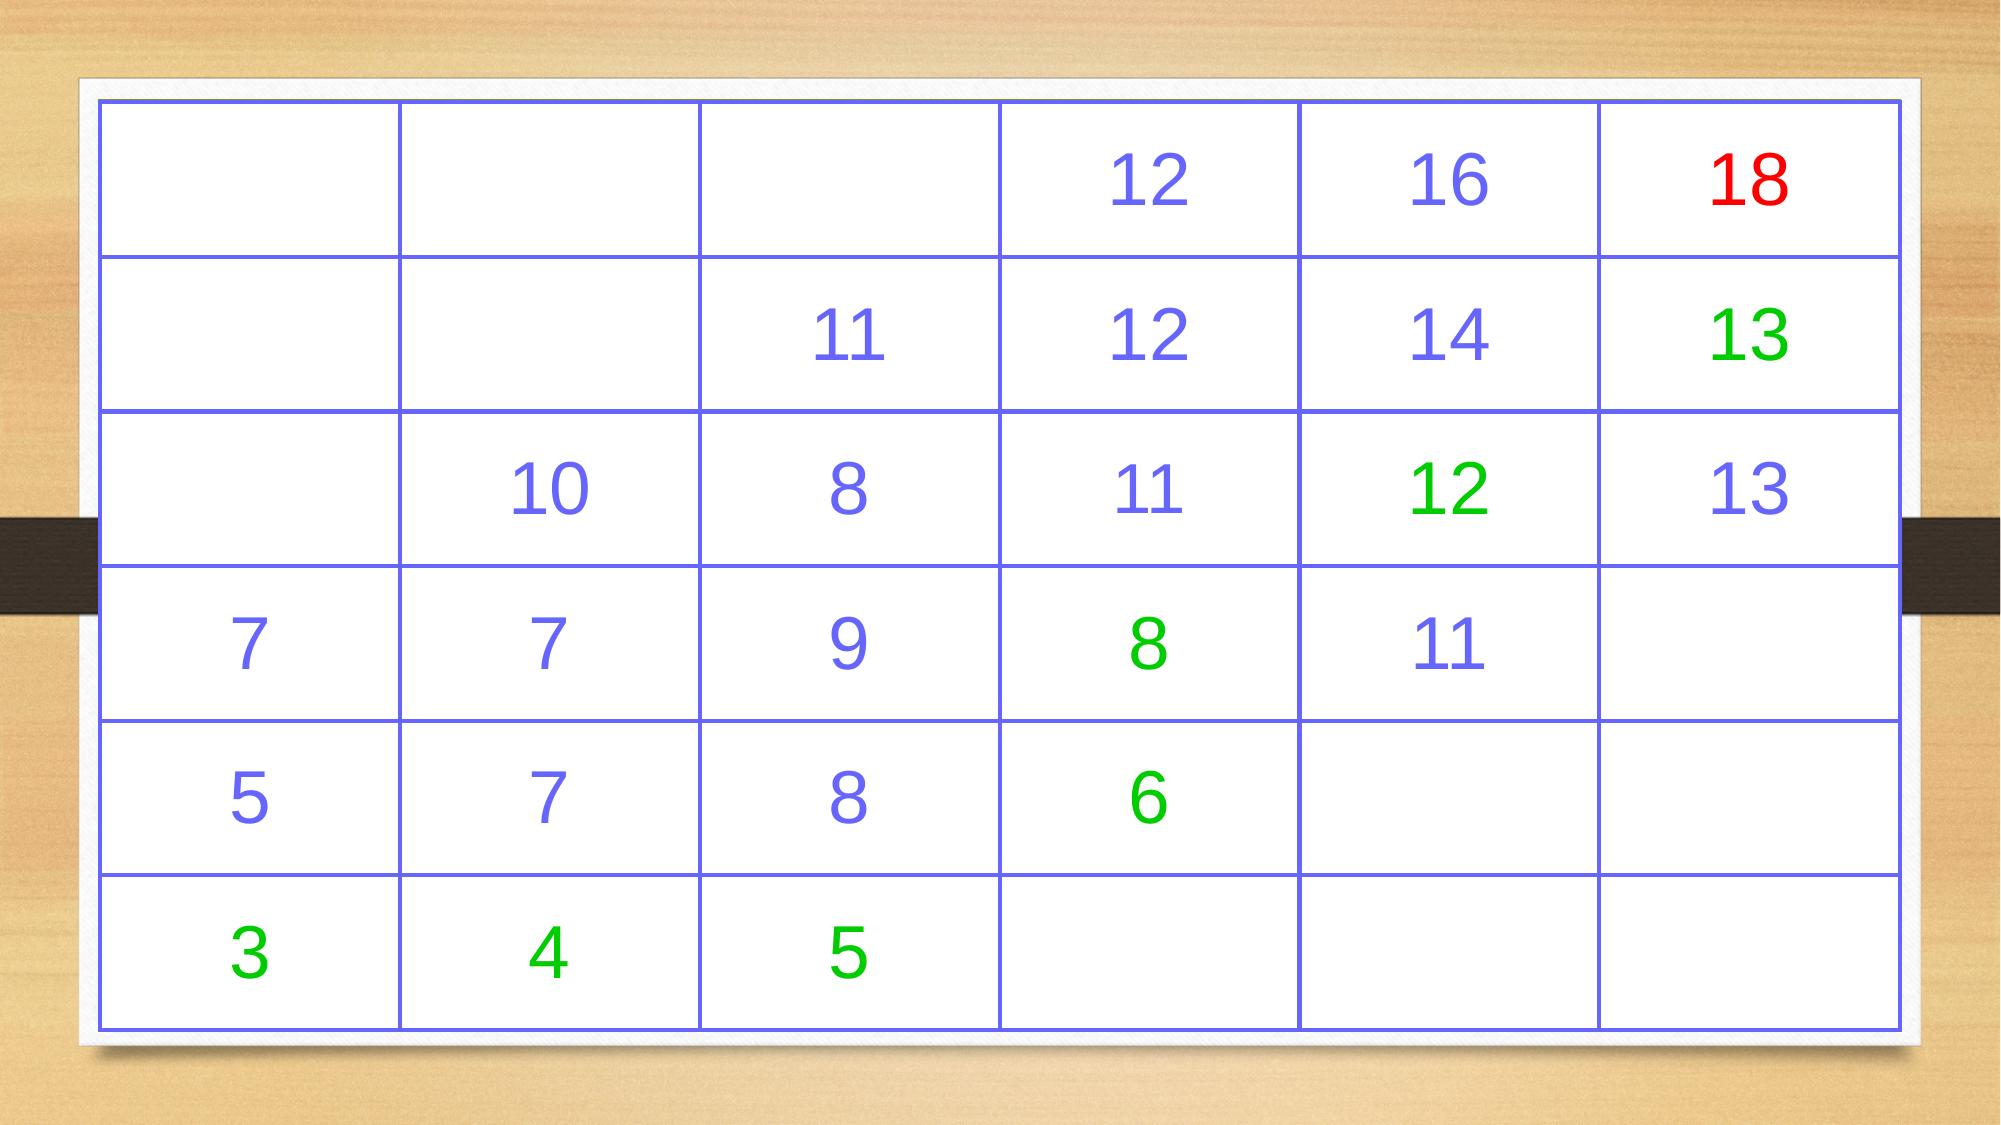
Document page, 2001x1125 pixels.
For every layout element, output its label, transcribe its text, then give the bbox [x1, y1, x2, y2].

table_header 12 [1002, 104, 1297, 255]
table_cell [1302, 723, 1597, 873]
table_cell 11 [1302, 568, 1597, 719]
table_cell 7 [402, 568, 698, 719]
table_cell [1002, 877, 1297, 1028]
table_cell 13 [1601, 414, 1898, 564]
table_cell 14 [1302, 259, 1597, 409]
table_header 18 [1601, 104, 1898, 255]
table_cell 13 [1601, 259, 1898, 409]
picture [0, 0, 2001, 1125]
table_cell 9 [702, 568, 998, 719]
table_header [702, 104, 998, 255]
table_cell 8 [702, 723, 998, 873]
table_cell 11 [1002, 414, 1297, 564]
table_cell 3 [102, 877, 398, 1028]
table_cell [1601, 877, 1898, 1028]
table_header [402, 104, 698, 255]
table_cell 10 [402, 414, 698, 564]
table_header 16 [1302, 104, 1597, 255]
table_cell [102, 259, 398, 409]
table_cell 7 [402, 723, 698, 873]
table_cell [1302, 877, 1597, 1028]
table_cell 6 [1002, 723, 1297, 873]
table_cell [1601, 568, 1898, 719]
table_cell 5 [102, 723, 398, 873]
table_header [102, 104, 398, 255]
table_cell 12 [1302, 414, 1597, 564]
table_cell 5 [702, 877, 998, 1028]
table_cell 7 [102, 568, 398, 719]
table_cell [102, 414, 398, 564]
table_cell 11 [702, 259, 998, 409]
table_cell 12 [1002, 259, 1297, 409]
table_cell 8 [1002, 568, 1297, 719]
table_cell [402, 259, 698, 409]
table_cell [1601, 723, 1898, 873]
table_cell 8 [702, 414, 998, 564]
table_cell 4 [402, 877, 698, 1028]
